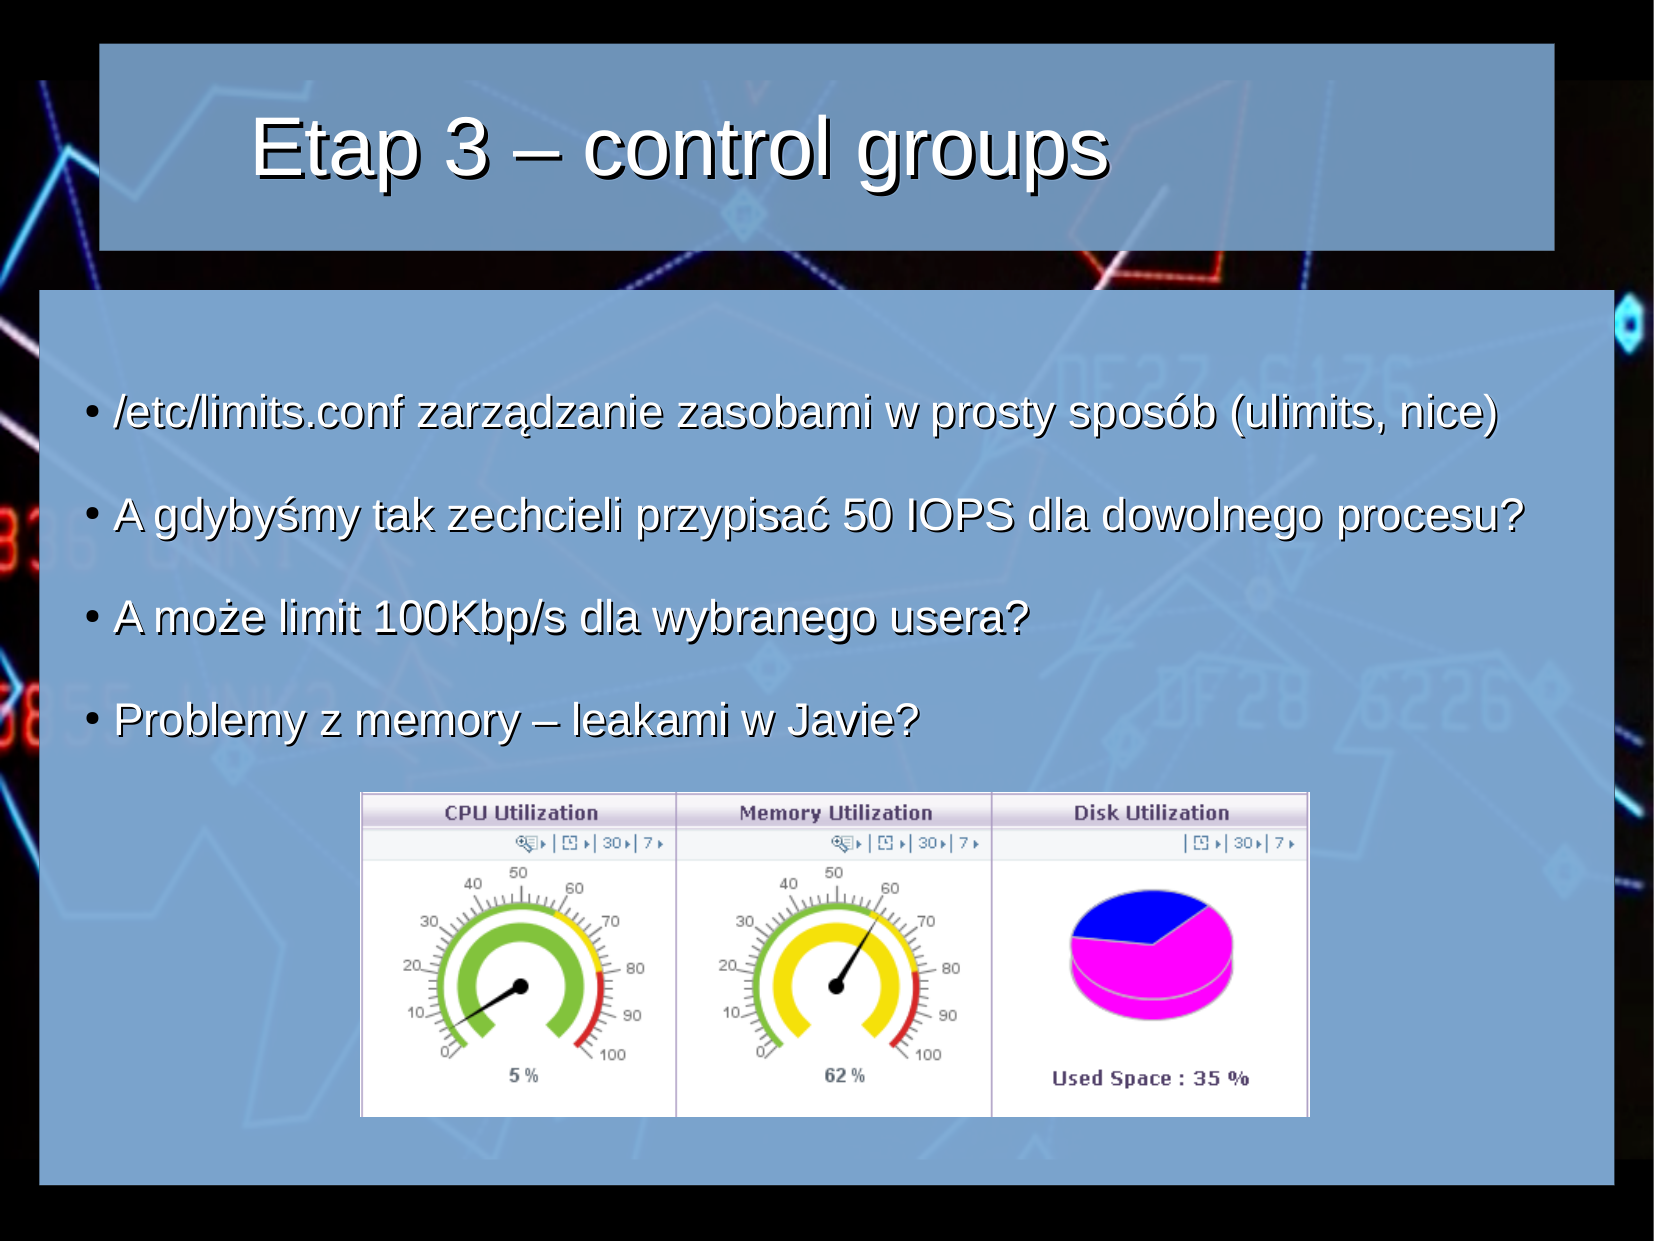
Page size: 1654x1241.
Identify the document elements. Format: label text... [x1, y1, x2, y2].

title Etap 3 – control groups [99, 43, 1555, 251]
picture [0, 0, 1654, 1241]
text_box /etc/limits.conf zarządzanie zasobami w prosty sposób (ulimits, nice) A gdybyśmy tak zechcieli przypisać 50 IOPS dla dowolnego procesu? A może limit 100Kbp/s dla wybranego usera? Problemy z memory – leakami w Javie? [39, 290, 1615, 1186]
